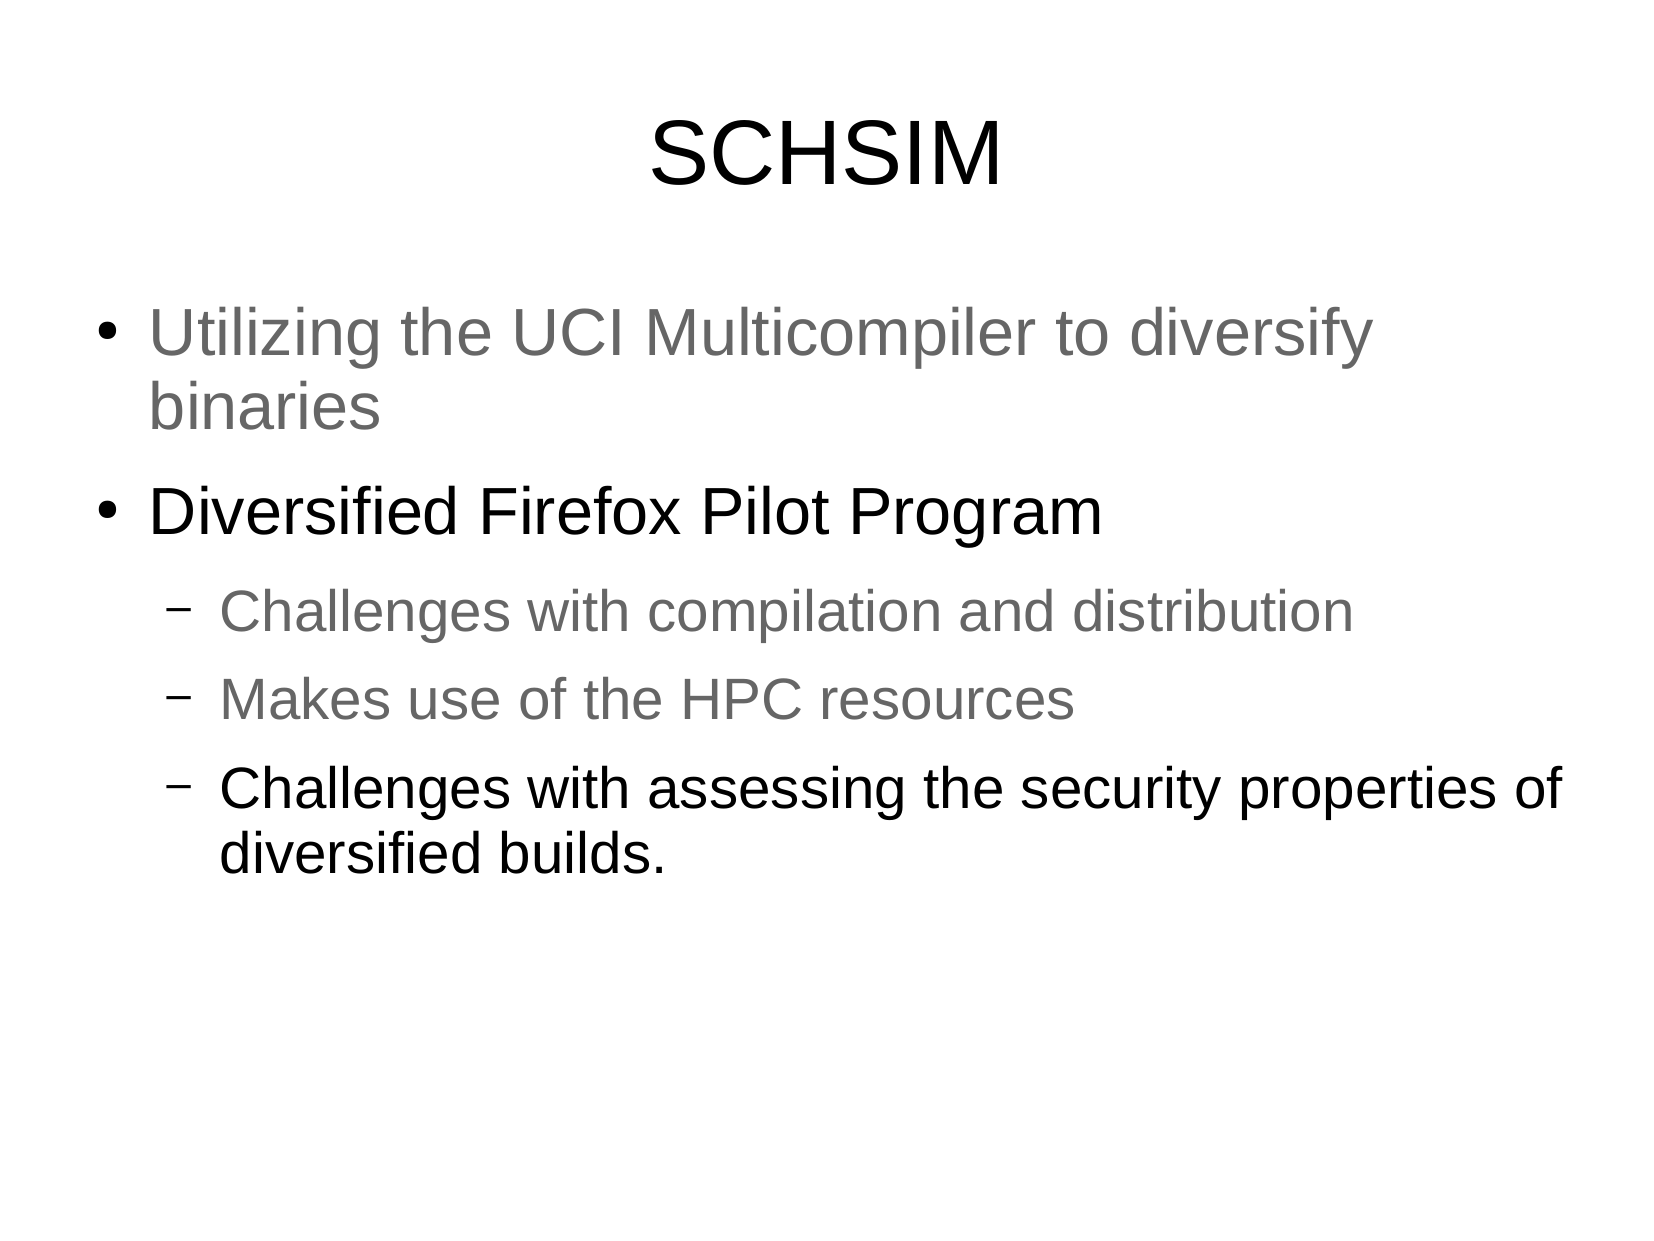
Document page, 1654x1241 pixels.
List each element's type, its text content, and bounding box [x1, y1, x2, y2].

list Utilizing the UCI Multicompiler to diversify binaries Diversified Firefox Pilot Program Challenges with compilation and distribution Makes use of the HPC resources Challenges with assessing the security properties of diversified builds. [78, 294, 1567, 1015]
title SCHSIM [82, 49, 1571, 257]
